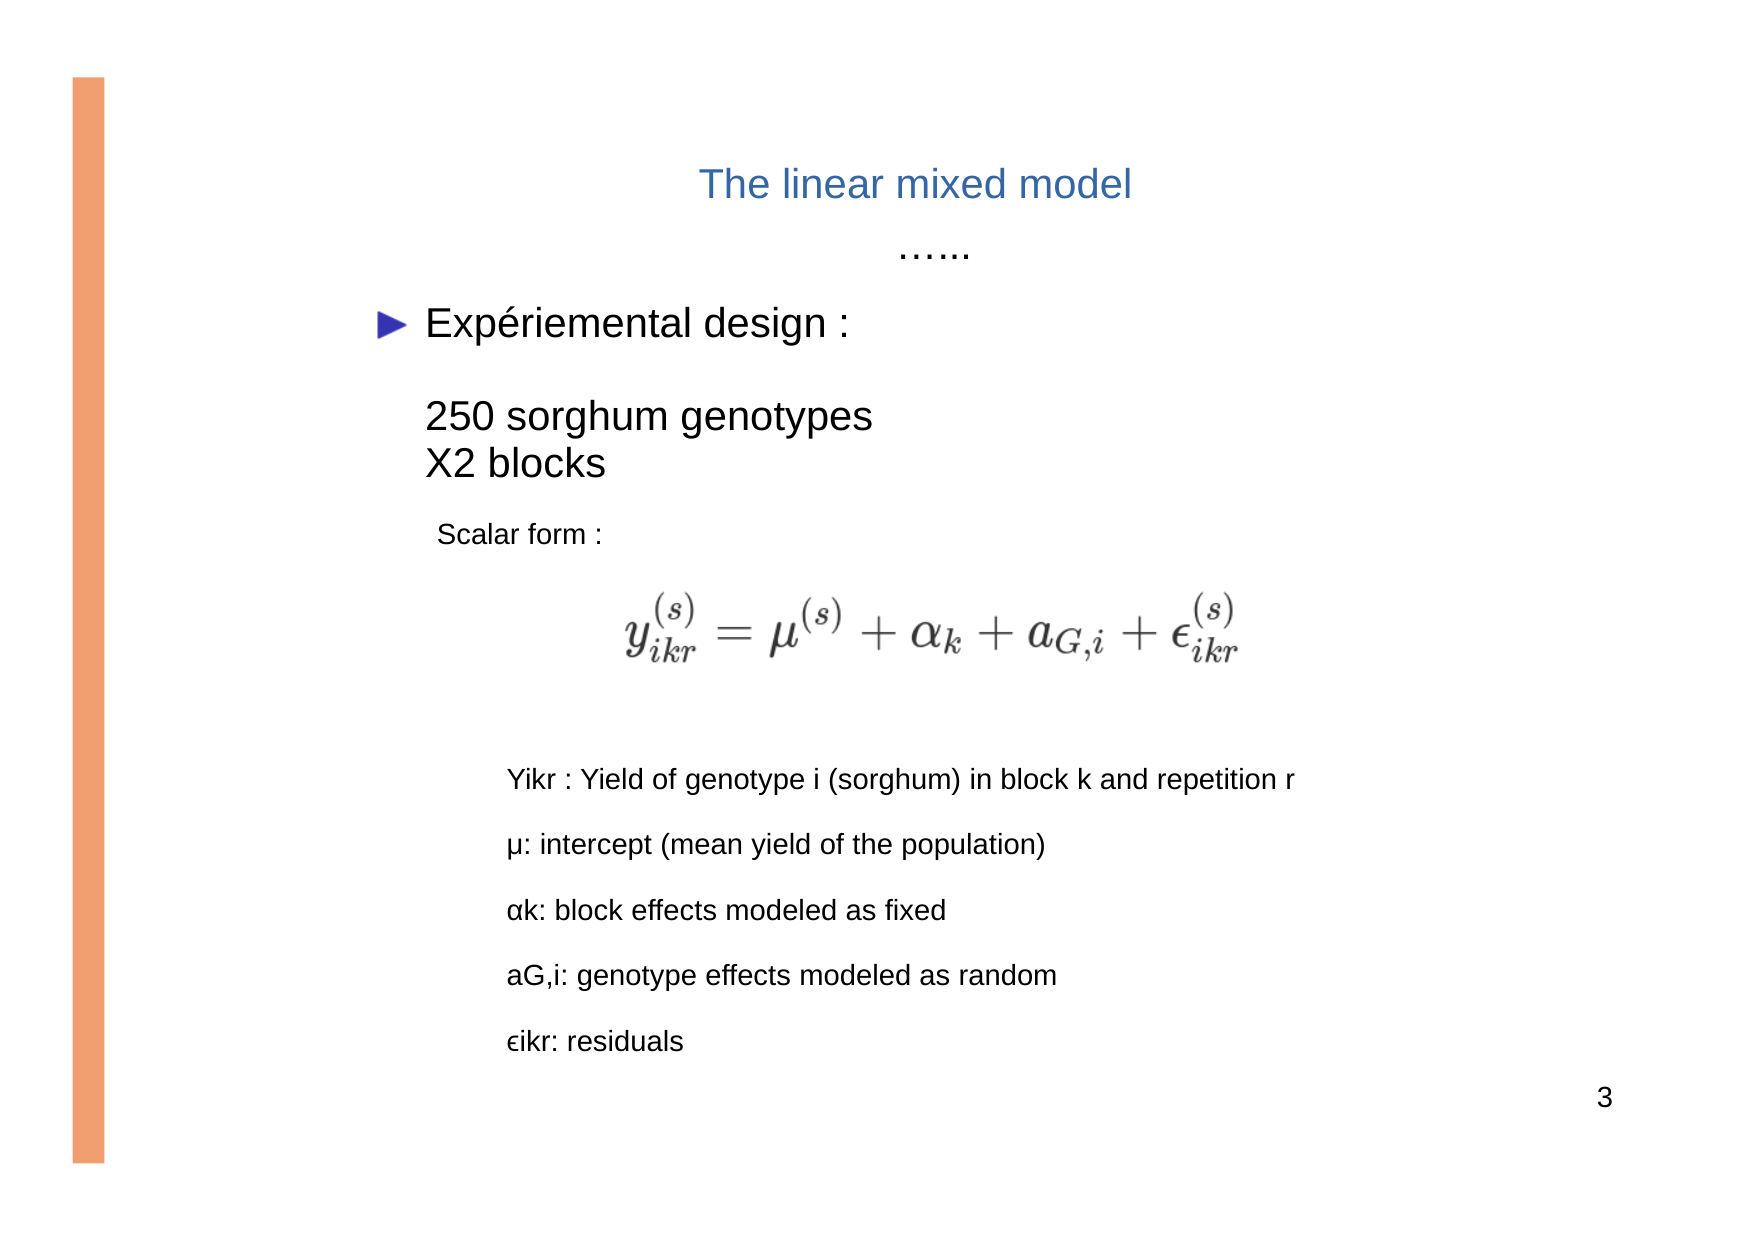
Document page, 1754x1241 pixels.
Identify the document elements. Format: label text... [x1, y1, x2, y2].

text_box [72, 77, 105, 1164]
picture [365, 280, 423, 356]
picture [599, 559, 1289, 694]
text_box Expériemental design : 250 sorghum genotypes X2 blocks [410, 292, 1461, 494]
text_box Scalar form : [422, 510, 631, 558]
text_box The linear mixed model [683, 152, 1161, 215]
text_box Yikr : Yield of genotype i (sorghum) in block k and repetition r μ: intercept (mean yield of the population) αk: block effects modeled as fixed aG,i: genotype effects modeled as random ϵikr: residuals [491, 755, 1412, 1098]
text_box …... [880, 214, 993, 276]
